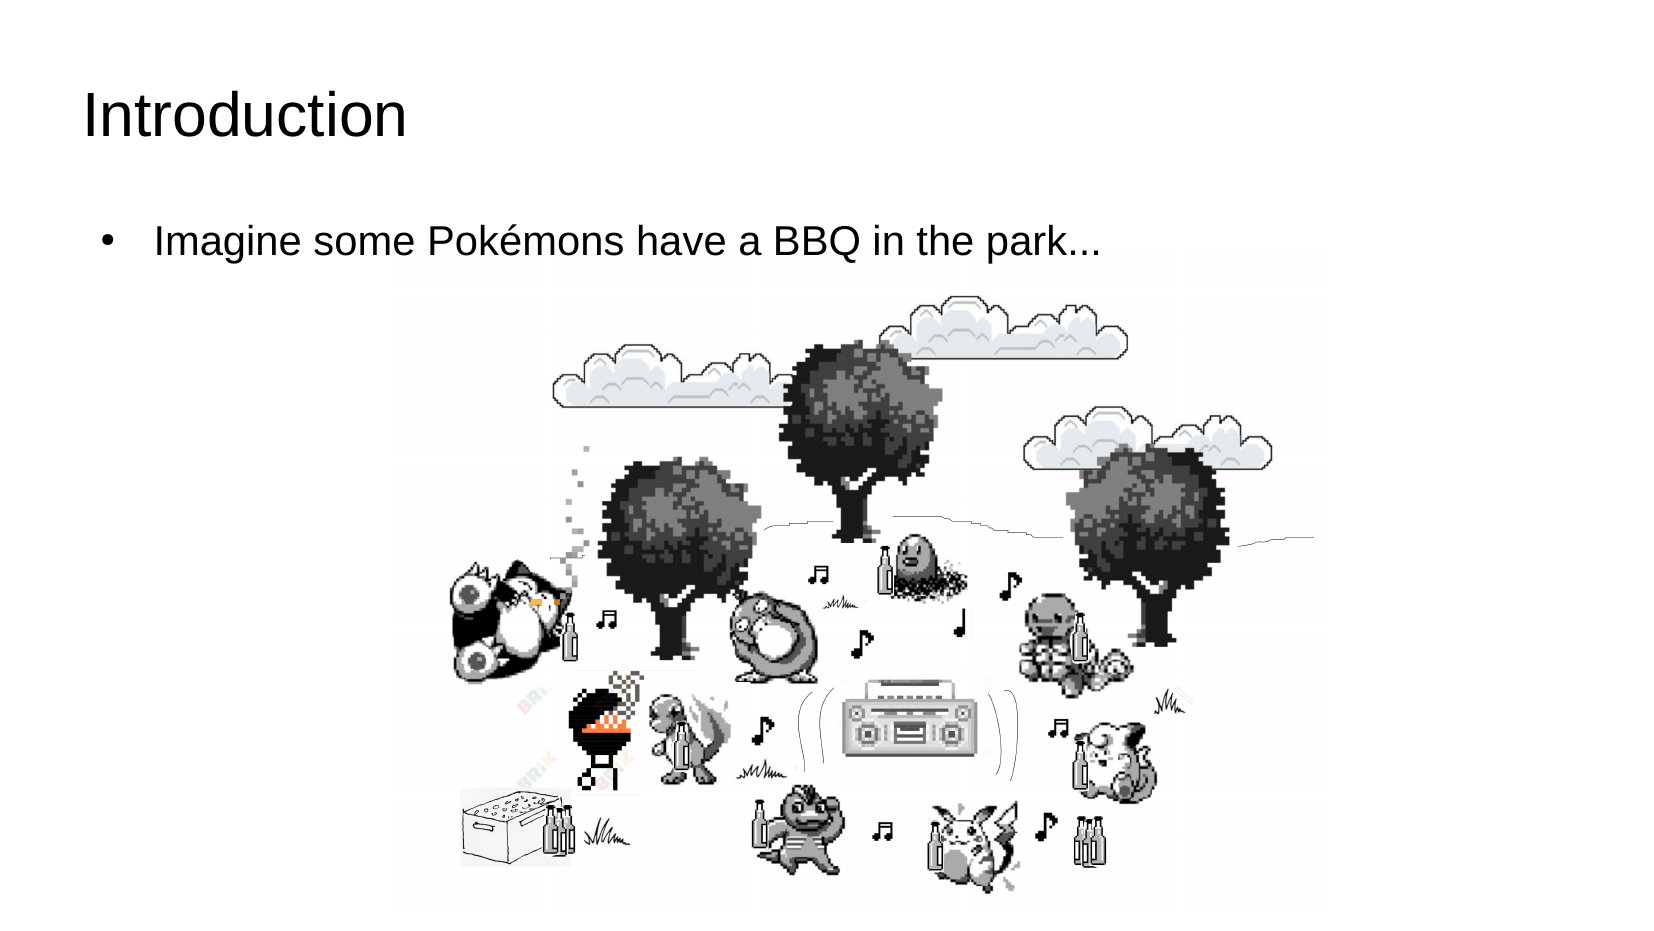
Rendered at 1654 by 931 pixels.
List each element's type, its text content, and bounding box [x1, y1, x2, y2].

picture [389, 758, 1335, 919]
list Imagine some Pokémons have a BBQ in the park... [82, 217, 1571, 758]
title Introduction [82, 37, 1571, 193]
